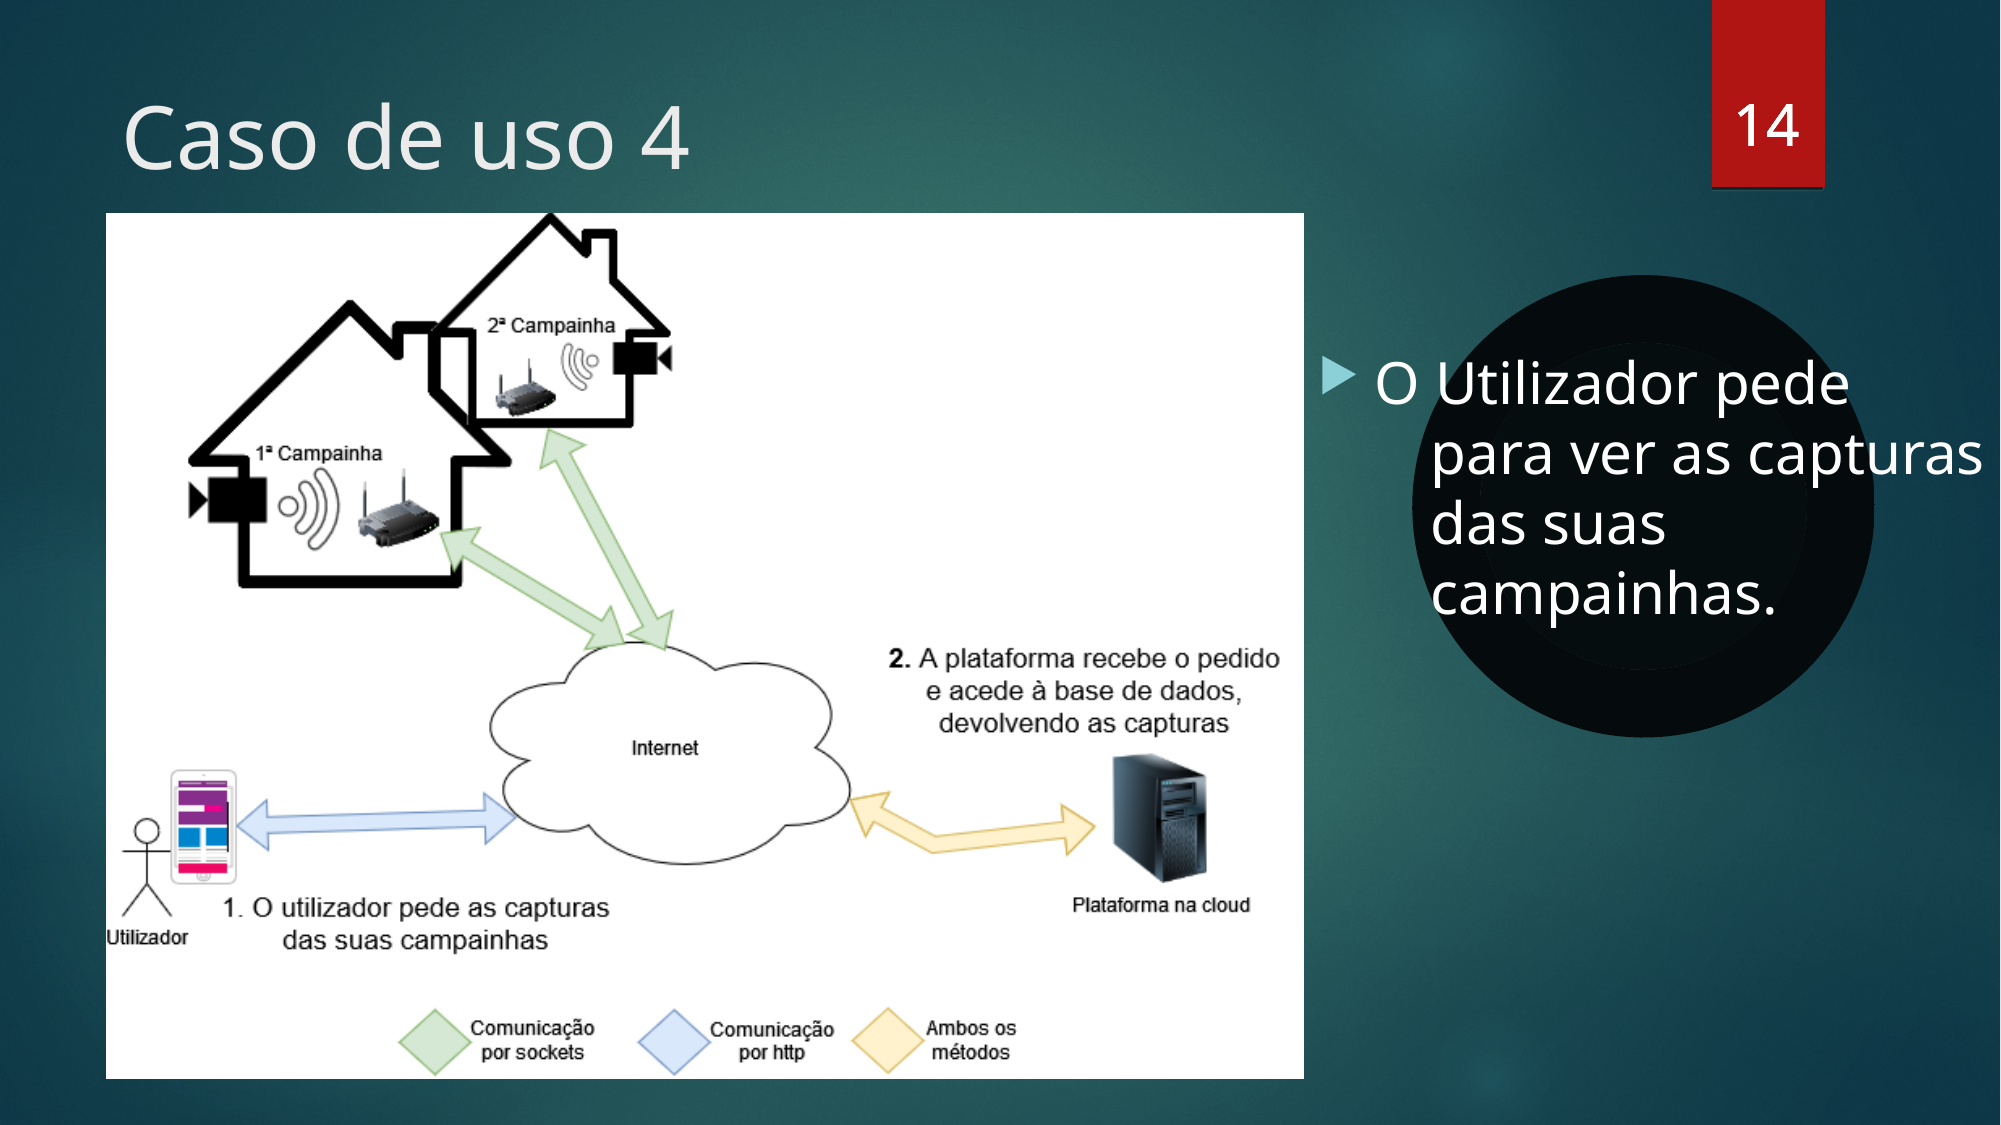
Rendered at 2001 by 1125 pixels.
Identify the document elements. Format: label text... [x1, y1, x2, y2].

picture [106, 213, 1304, 1079]
text_box [1698, 48, 1836, 175]
text_box O Utilizador pede para ver as capturas das suas campainhas. [1303, 339, 2000, 779]
title Caso de uso 4 [106, 74, 1649, 305]
